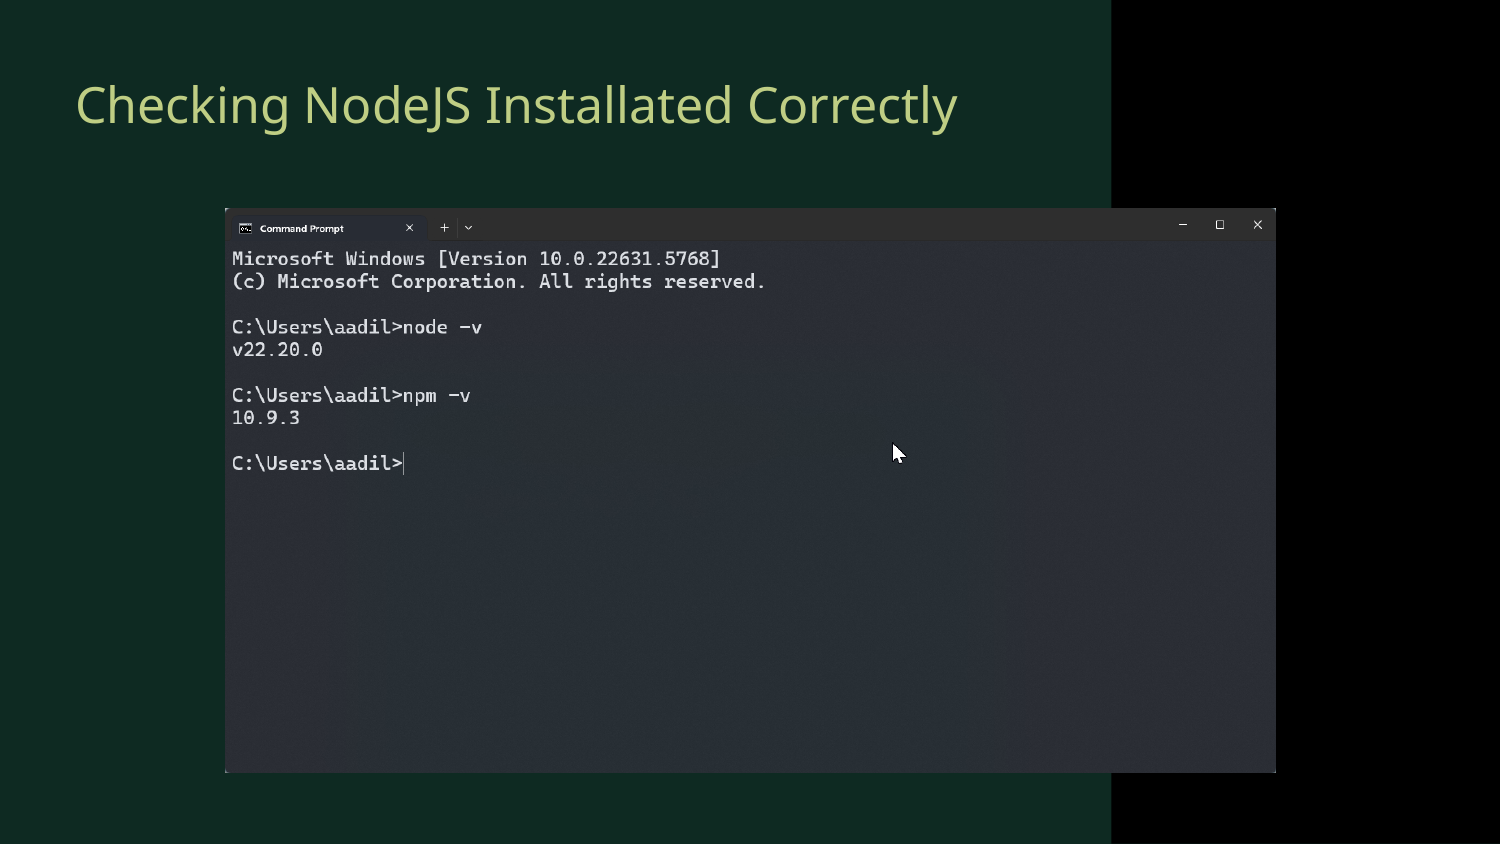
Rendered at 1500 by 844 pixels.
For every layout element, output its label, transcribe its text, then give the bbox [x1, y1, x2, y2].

picture [225, 208, 1276, 773]
title Checking NodeJS Installated Correctly [75, 33, 1425, 175]
